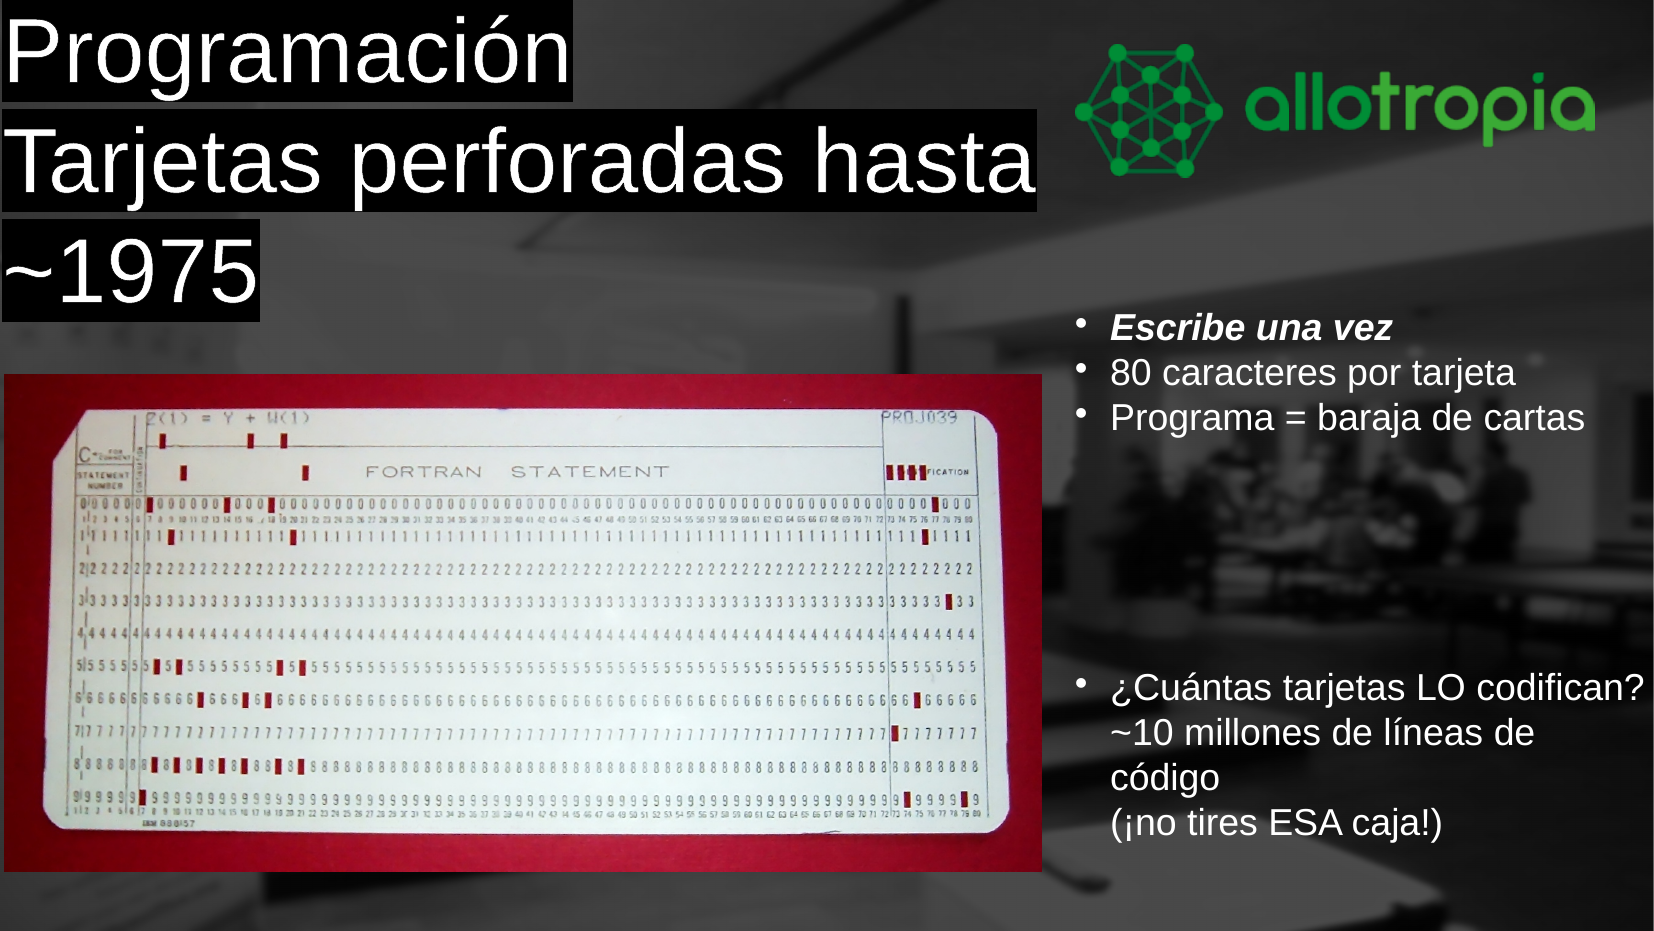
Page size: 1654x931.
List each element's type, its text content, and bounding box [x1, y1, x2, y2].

picture [1183, 773, 1193, 788]
picture [1133, 773, 1144, 788]
picture [1154, 773, 1164, 788]
picture [1204, 773, 1215, 788]
title Programación Tarjetas perforadas hasta ~1975 [2, 53, 1154, 259]
picture [0, 0, 1654, 931]
text_box Escribe una vez 80 caracteres por tarjeta Programa = baraja de cartas ¿Cuántas tarjetas LO codifican? ~10 millones de líneas de código (¡no tires ESA caja!) [1059, 295, 1654, 773]
